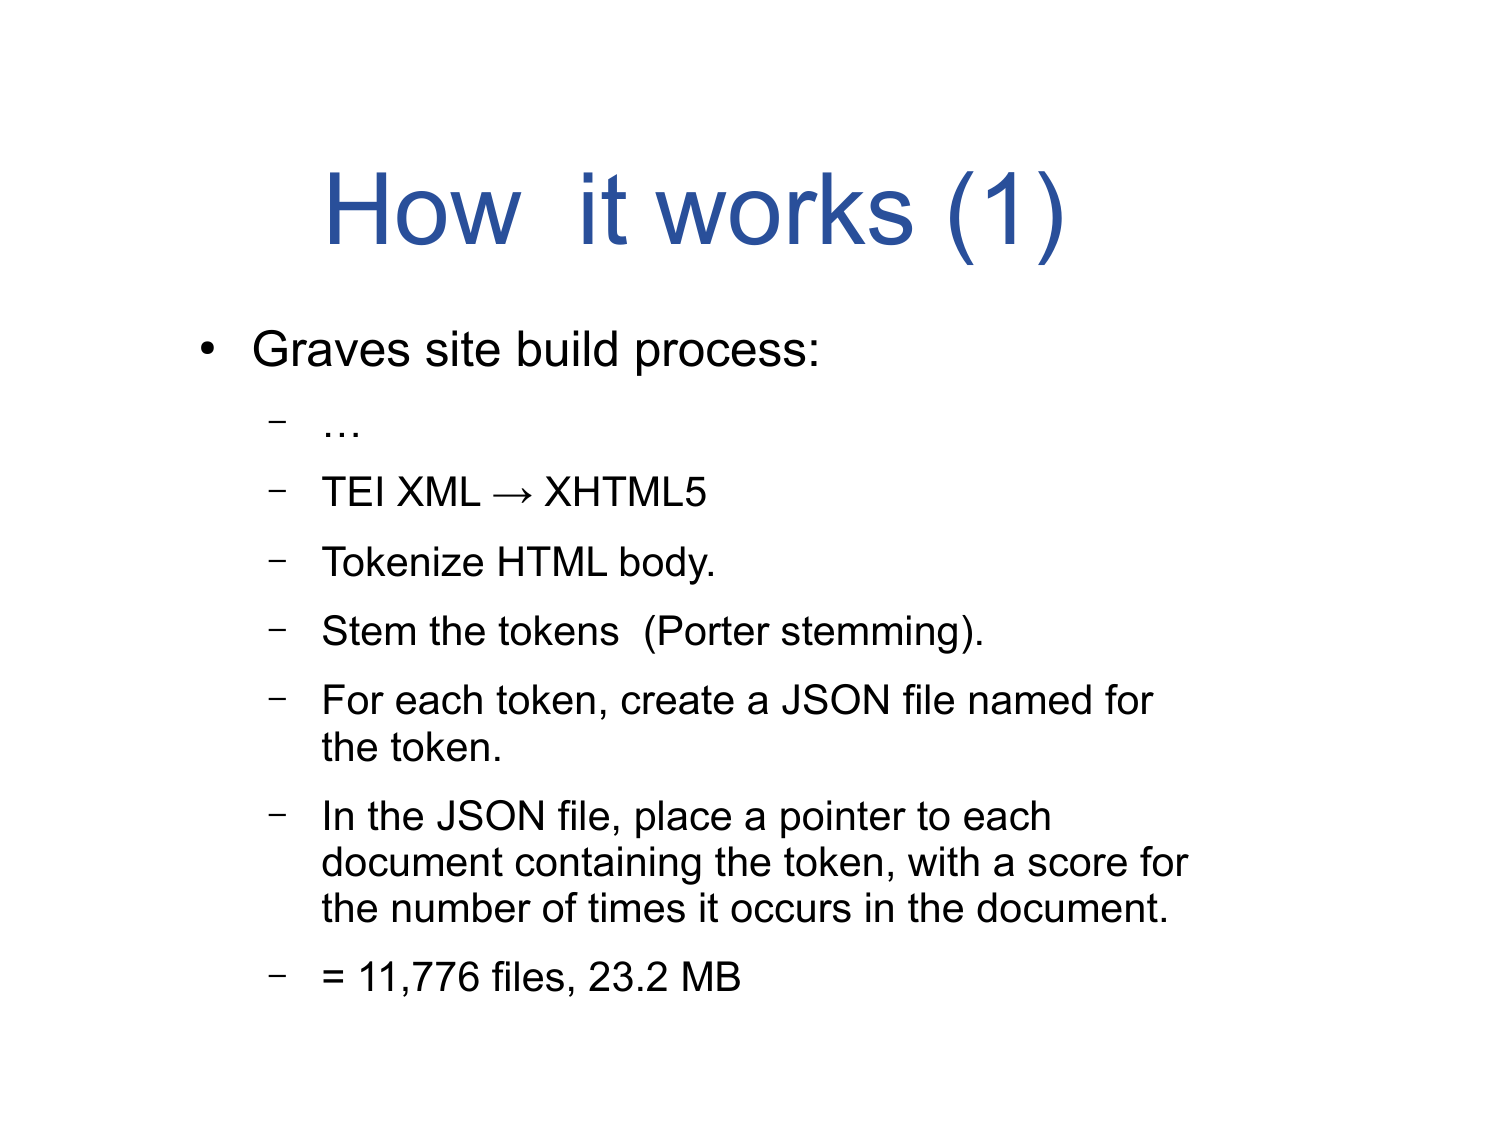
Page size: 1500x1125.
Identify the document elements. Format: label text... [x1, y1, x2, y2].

title How it works (1) [181, 115, 1209, 304]
list Graves site build process: … TEI XML → XHTML5 Tokenize HTML body. Stem the tokens (Porter stemming). For each token, create a JSON file named for the token. In the JSON file, place a pointer to each document containing the token, with a score for the number of times it occurs in the document. = 11,776 files, 23.2 MB [181, 321, 1209, 1003]
